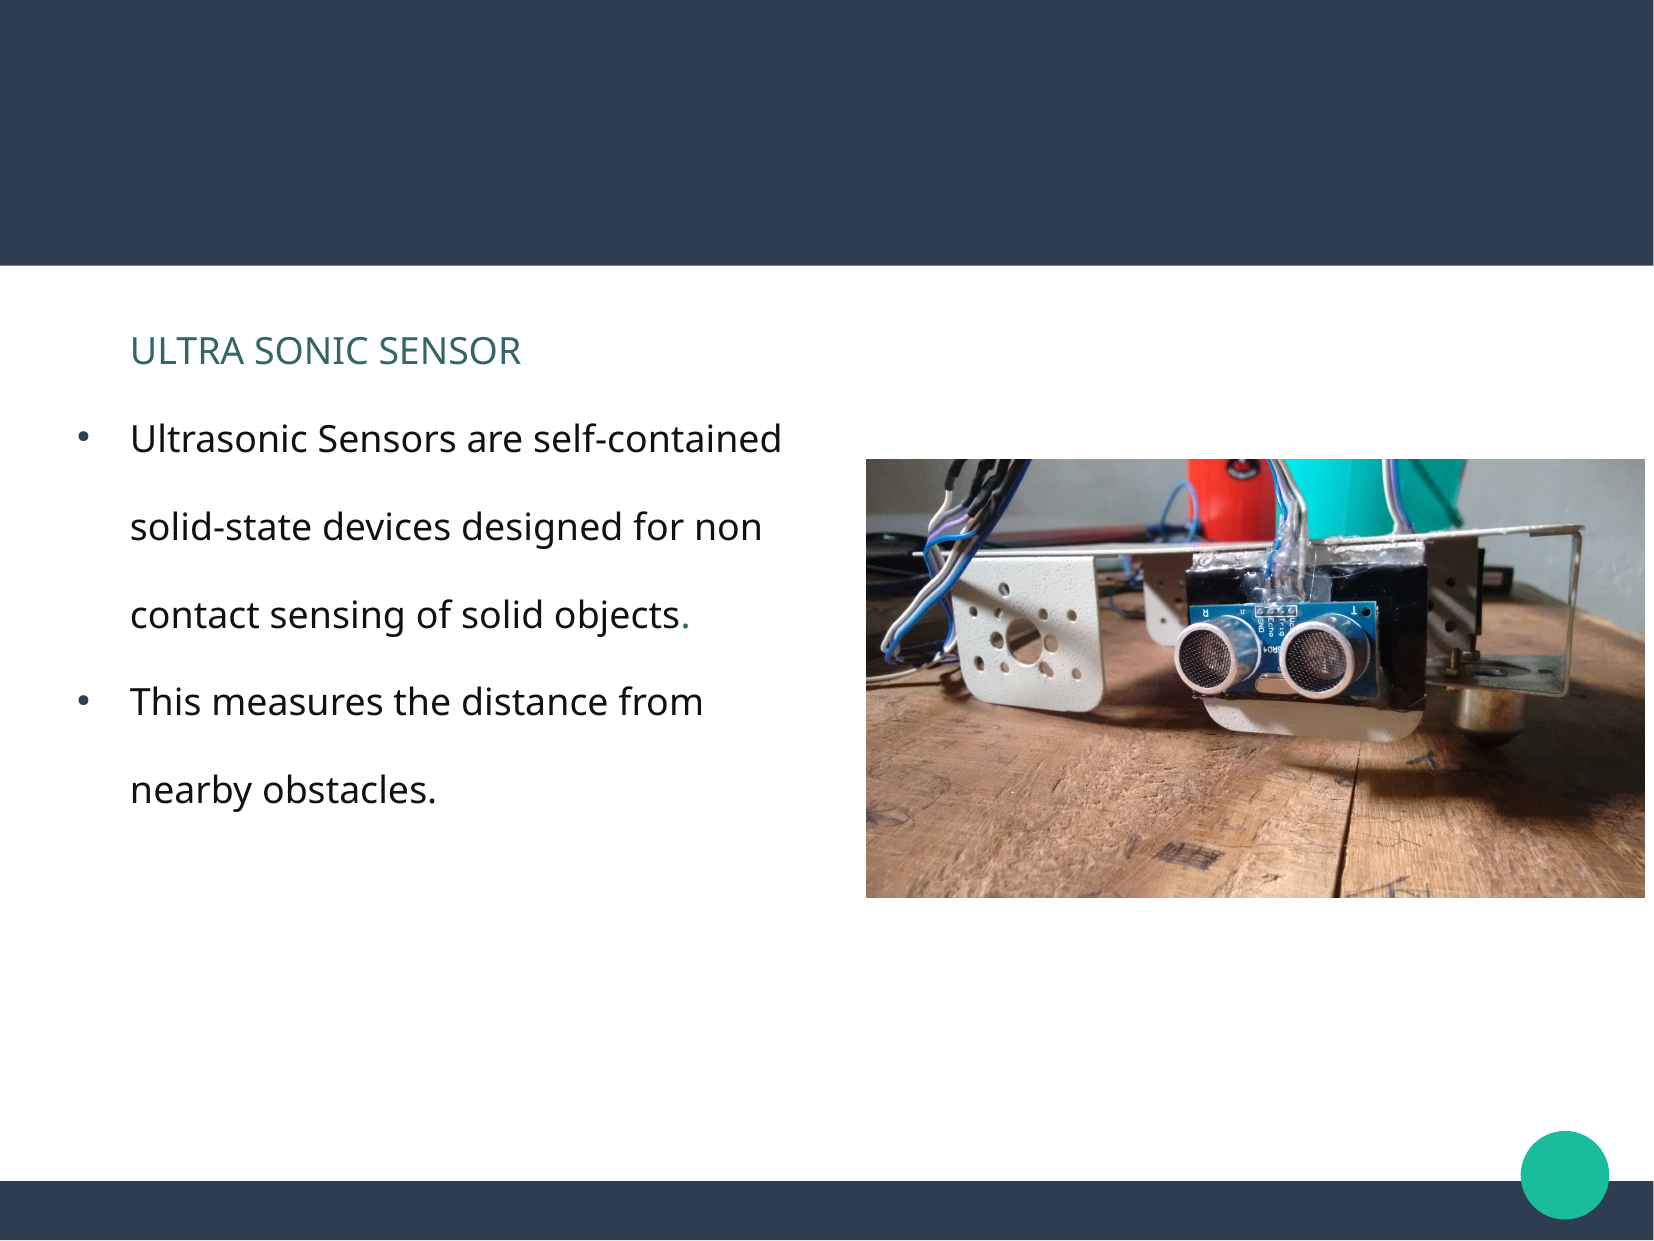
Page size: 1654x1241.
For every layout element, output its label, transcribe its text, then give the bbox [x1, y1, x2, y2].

list ULTRA SONIC SENSOR Ultrasonic Sensors are self-contained solid-state devices designed for non contact sensing of solid objects. This measures the distance from nearby obstacles. [59, 324, 1595, 1152]
picture [866, 459, 1645, 898]
